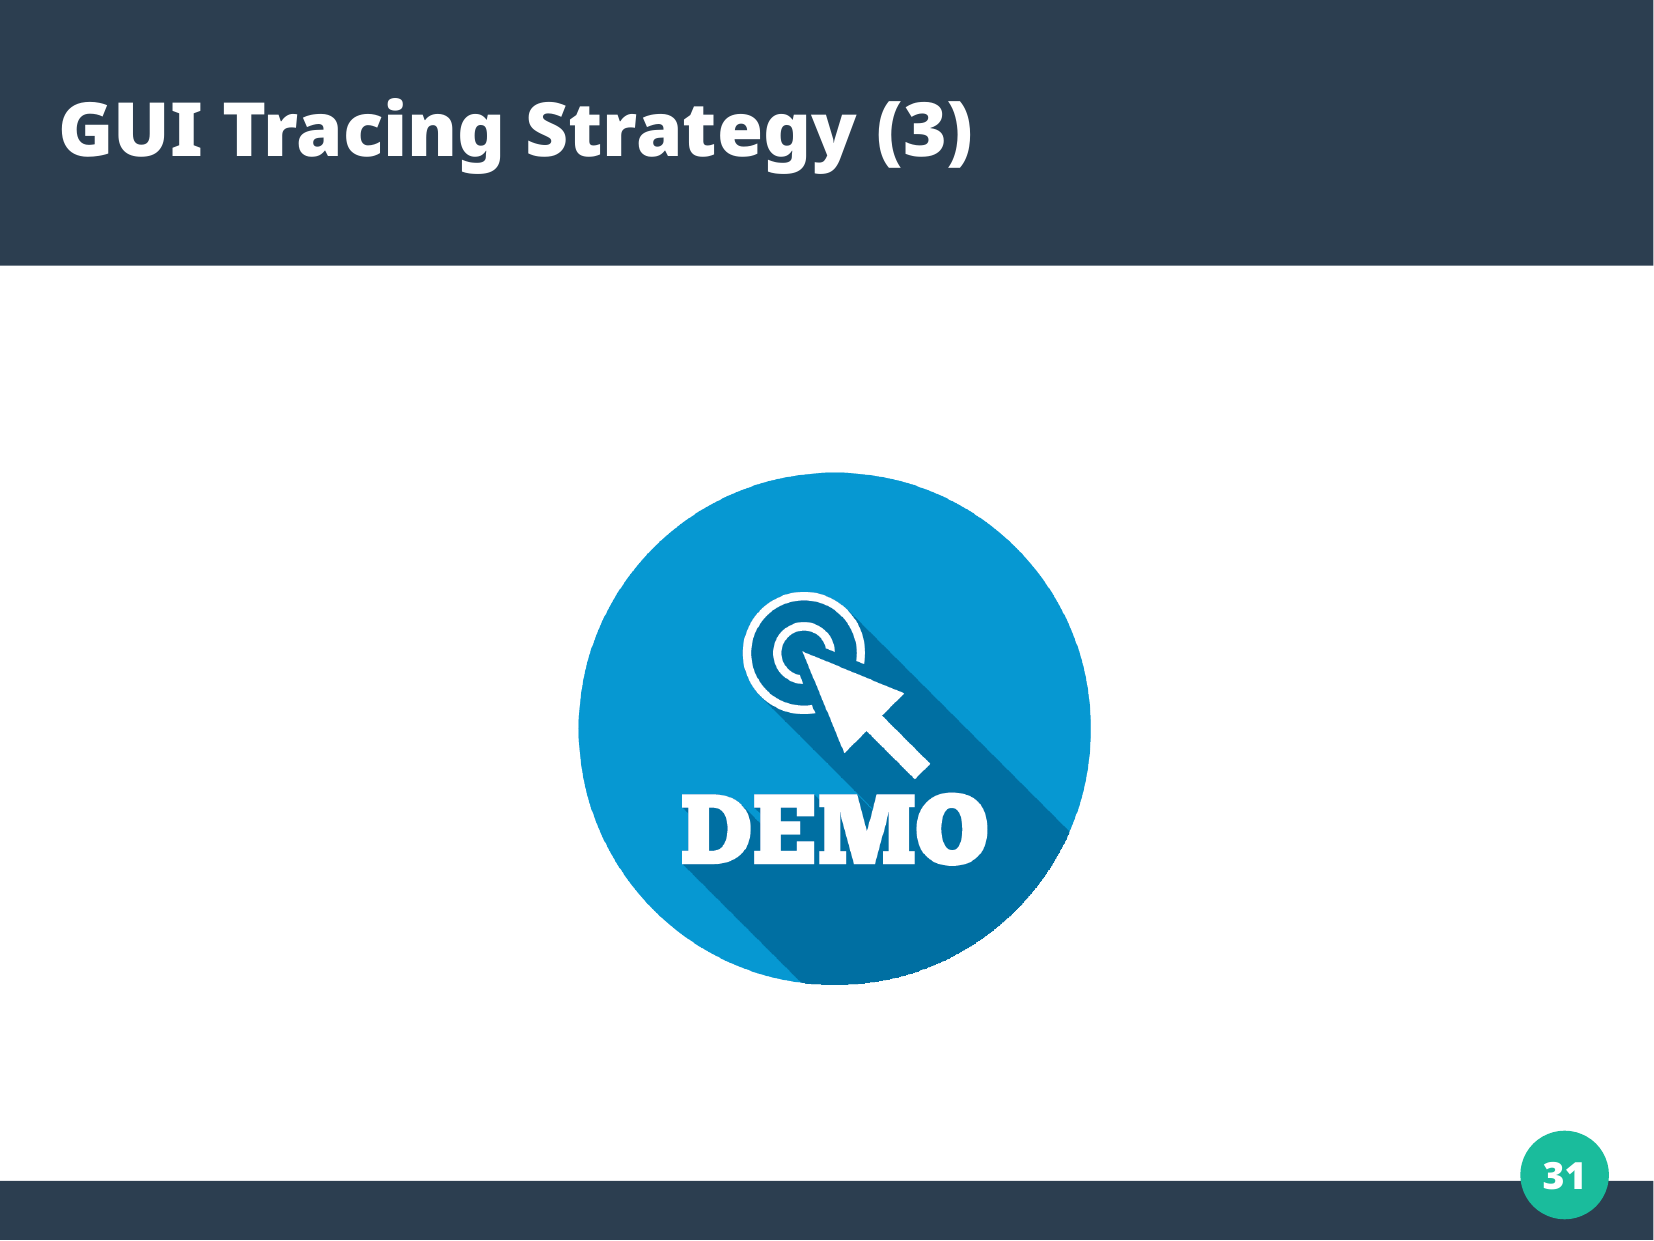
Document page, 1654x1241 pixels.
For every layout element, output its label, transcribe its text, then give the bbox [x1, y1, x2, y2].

picture [755, 795, 814, 864]
picture [866, 755, 1091, 985]
picture [578, 746, 805, 985]
picture [804, 653, 929, 778]
picture [578, 472, 818, 712]
picture [774, 623, 834, 683]
picture [917, 793, 987, 865]
picture [820, 795, 914, 864]
picture [683, 795, 750, 864]
picture [743, 593, 864, 713]
picture [852, 472, 1091, 703]
title GUI Tracing Strategy (3) [58, 49, 1595, 207]
